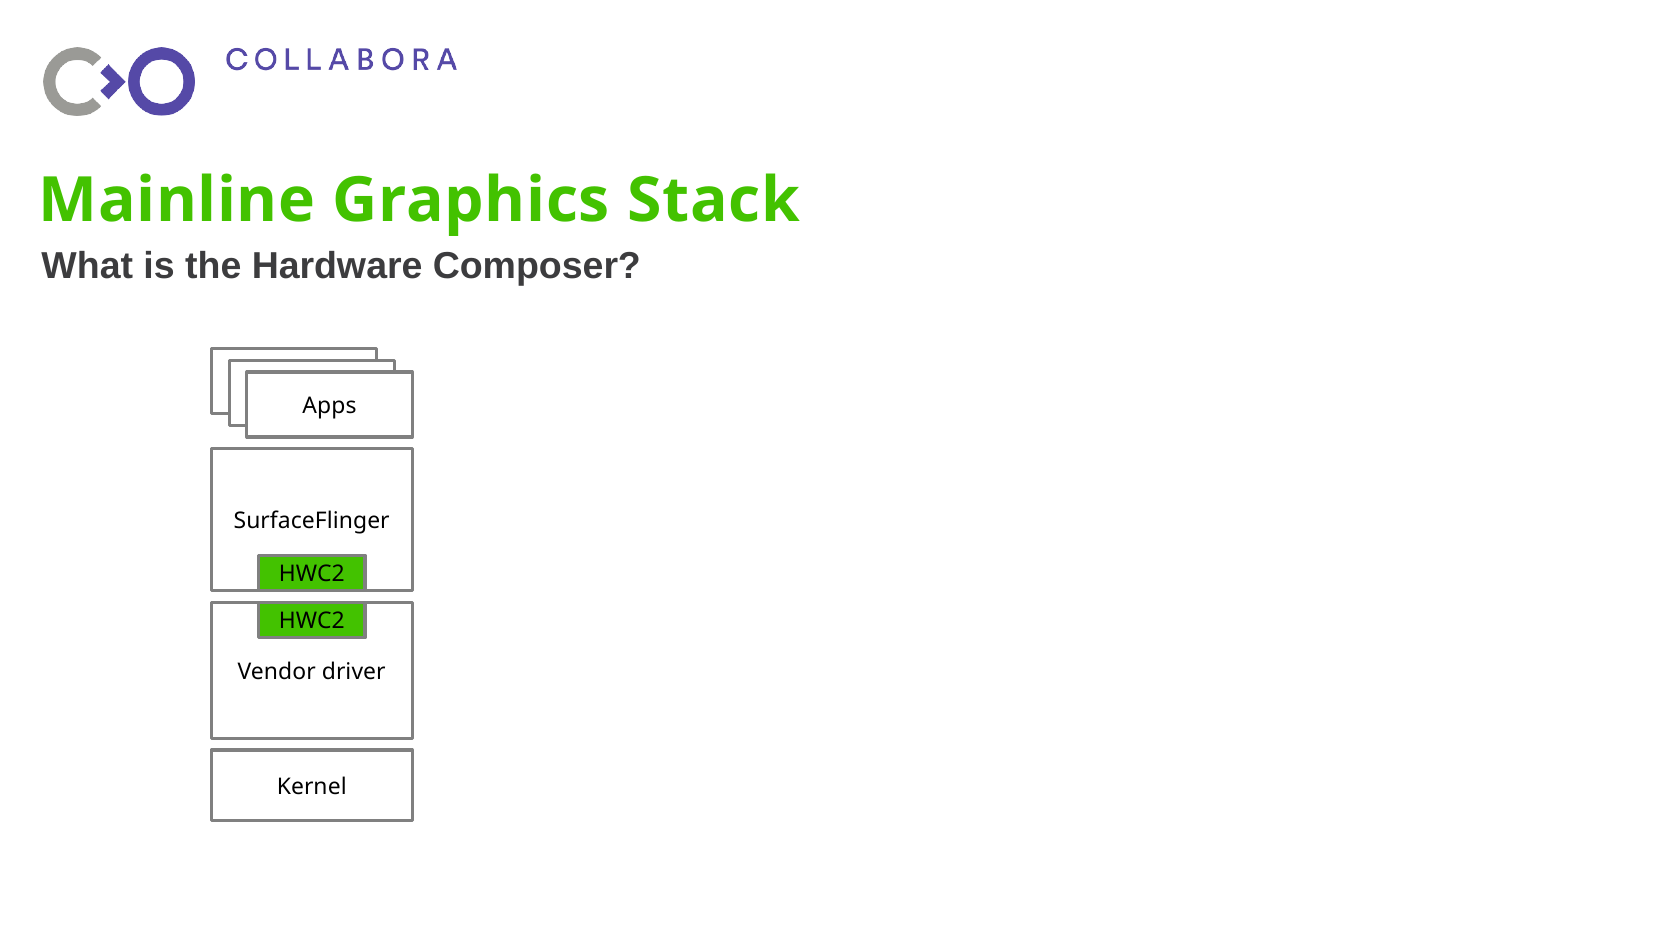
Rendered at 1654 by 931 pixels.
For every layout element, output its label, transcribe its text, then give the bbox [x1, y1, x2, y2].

text_box HWC2 [258, 555, 366, 591]
text_box SurfaceFlinger [211, 448, 413, 591]
text_box [211, 348, 395, 426]
text_box What is the Hardware Composer? [41, 240, 1614, 290]
picture [43, 47, 457, 116]
text_box Apps [246, 372, 413, 438]
text_box Kernel [211, 750, 413, 821]
text_box Vendor driver [211, 602, 413, 739]
title Mainline Graphics Stack [38, 159, 1614, 216]
text_box HWC2 [258, 602, 366, 638]
